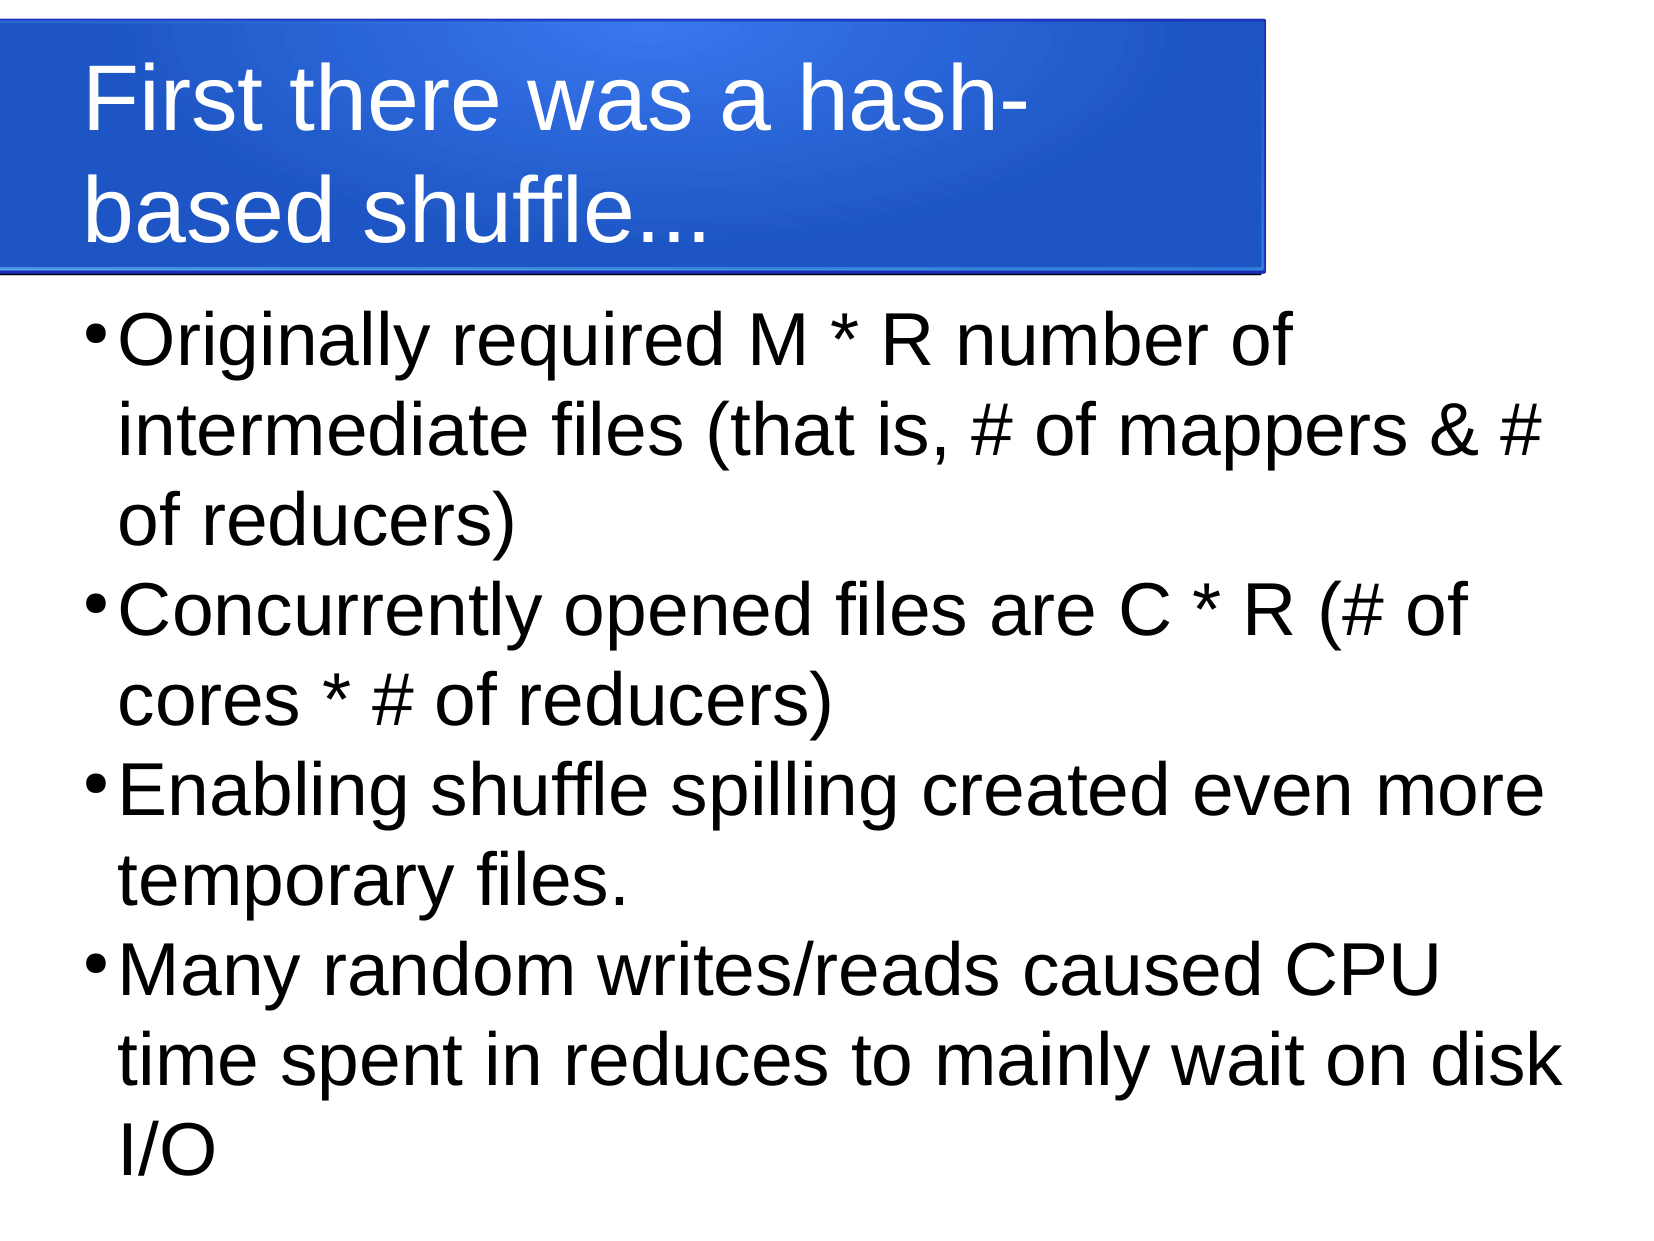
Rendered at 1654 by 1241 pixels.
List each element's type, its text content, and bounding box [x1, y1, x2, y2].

text_box Originally required M * R number of intermediate files (that is, # of mappers & # of reducers) Concurrently opened files are C * R (# of cores * # of reducers) Enabling shuffle spilling created even more temporary files. Many random writes/reads caused CPU time spent in reduces to mainly wait on disk I/O [82, 290, 1571, 1010]
picture [0, 17, 1269, 282]
text_box First there was a hash-based shuffle... [82, 47, 1234, 252]
